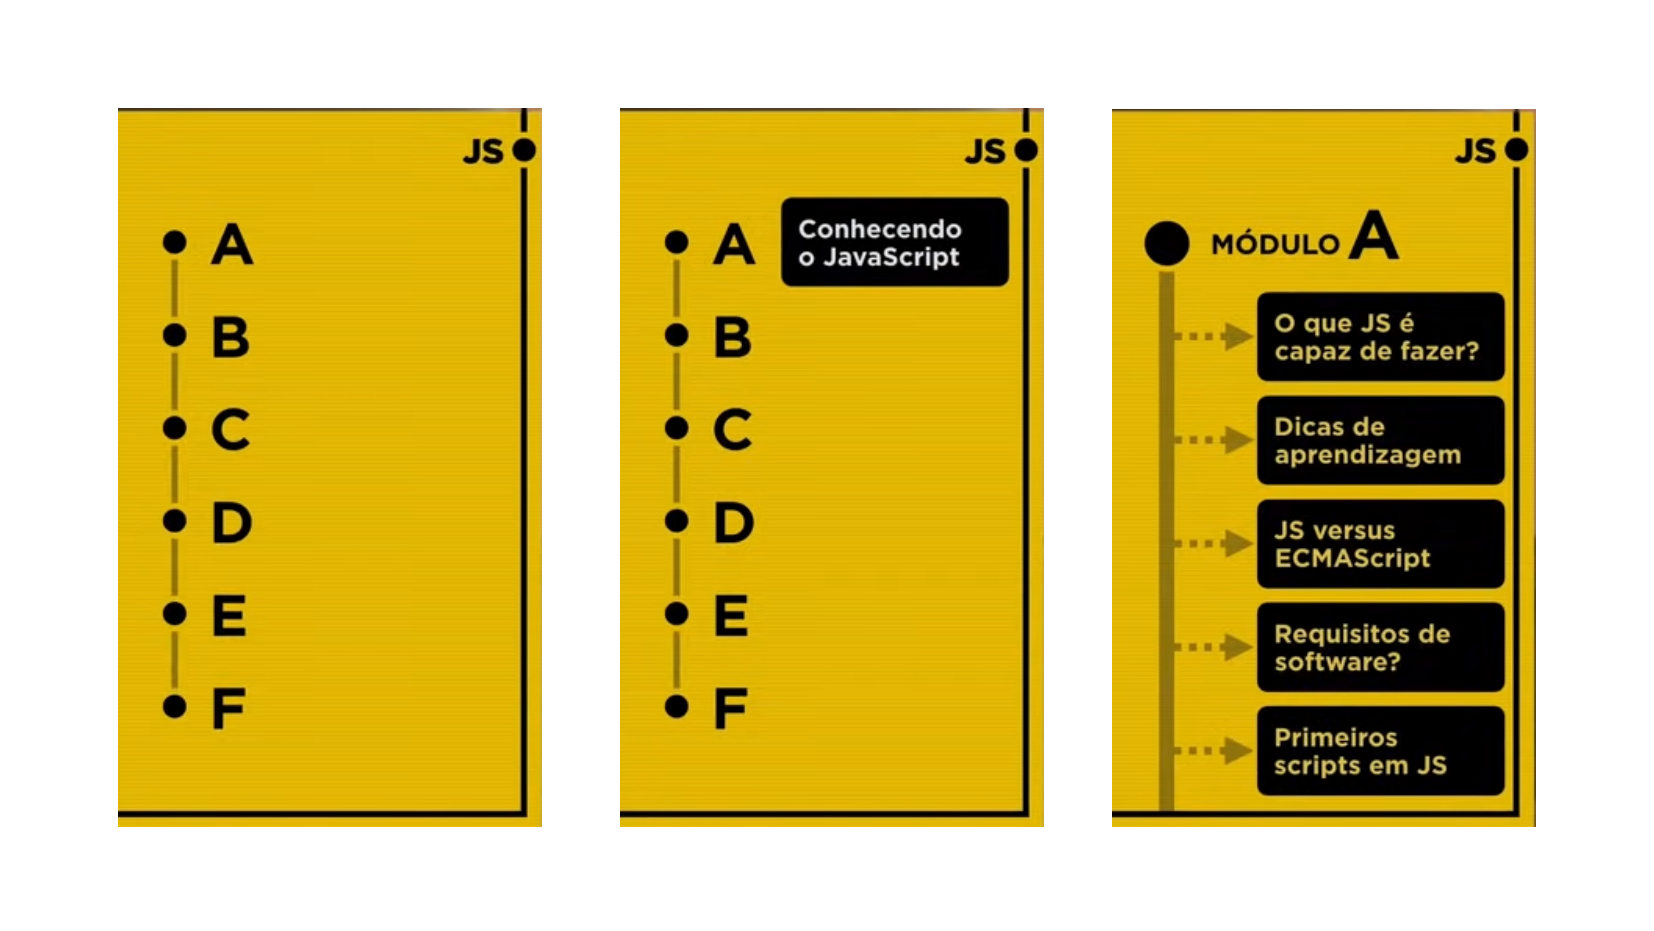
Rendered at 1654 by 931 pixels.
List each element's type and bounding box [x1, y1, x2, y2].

picture [1112, 109, 1536, 827]
picture [620, 108, 1044, 827]
picture [118, 108, 542, 827]
